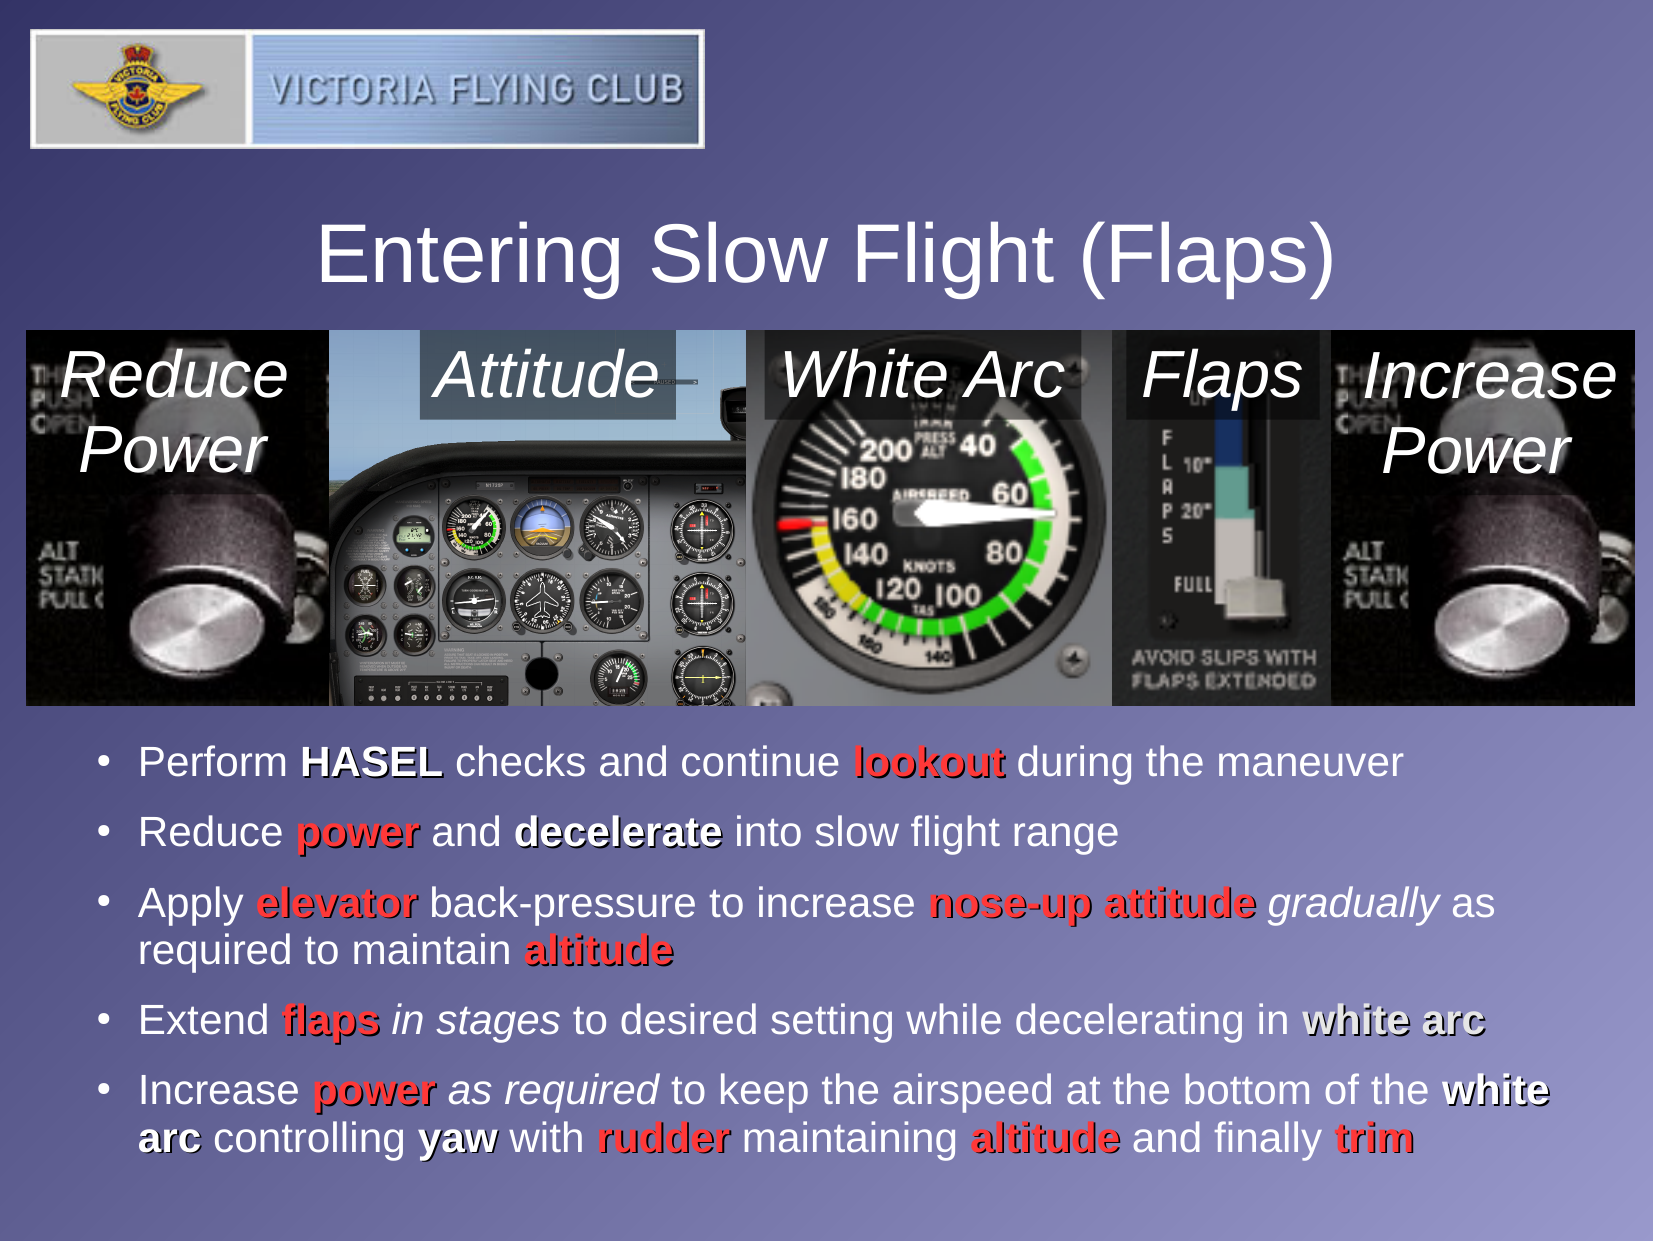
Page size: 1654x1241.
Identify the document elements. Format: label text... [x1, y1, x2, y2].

picture [30, 29, 705, 149]
list Perform HASEL checks and continue lookout during the maneuver Reduce power and decelerate into slow flight range Apply elevator back-pressure to increase nose-up attitude gradually as required to maintain altitude Extend flaps in stages to desired setting while decelerating in white arc Increase power as required to keep the airspeed at the bottom of the white arc controlling yaw with rudder maintaining altitude and finally trim [82, 738, 1571, 1188]
text_box Reduce Power [44, 330, 306, 495]
picture [26, 330, 1635, 706]
text_box Increase Power [1348, 330, 1635, 496]
text_box Flaps [1126, 330, 1320, 420]
title Entering Slow Flight (Flaps) [82, 150, 1571, 330]
text_box Attitude [419, 330, 676, 420]
text_box White Arc [764, 330, 1082, 420]
